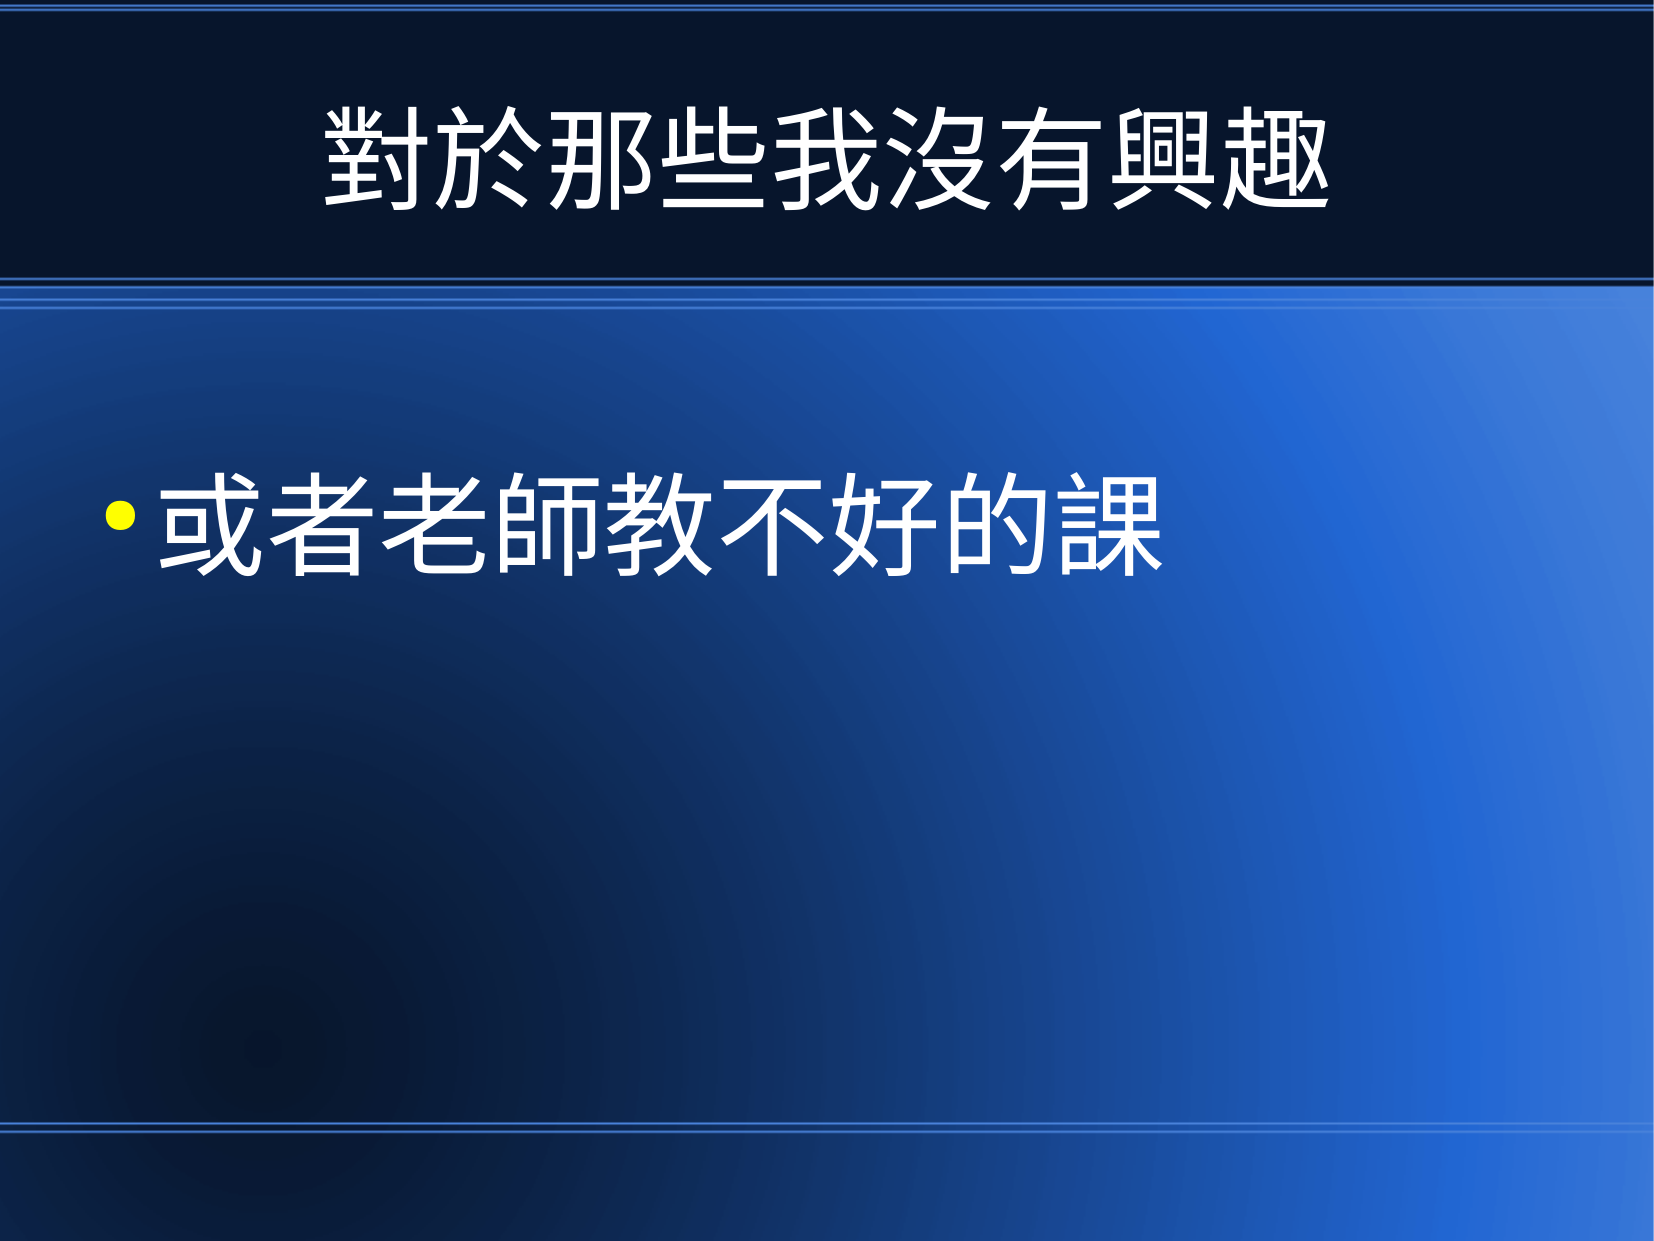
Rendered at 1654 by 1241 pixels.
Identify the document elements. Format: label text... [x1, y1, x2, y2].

picture [0, 0, 1654, 1241]
title 對於那些我沒有興趣 [82, 49, 1571, 257]
list 或者老師教不好的課 [82, 355, 1571, 1241]
